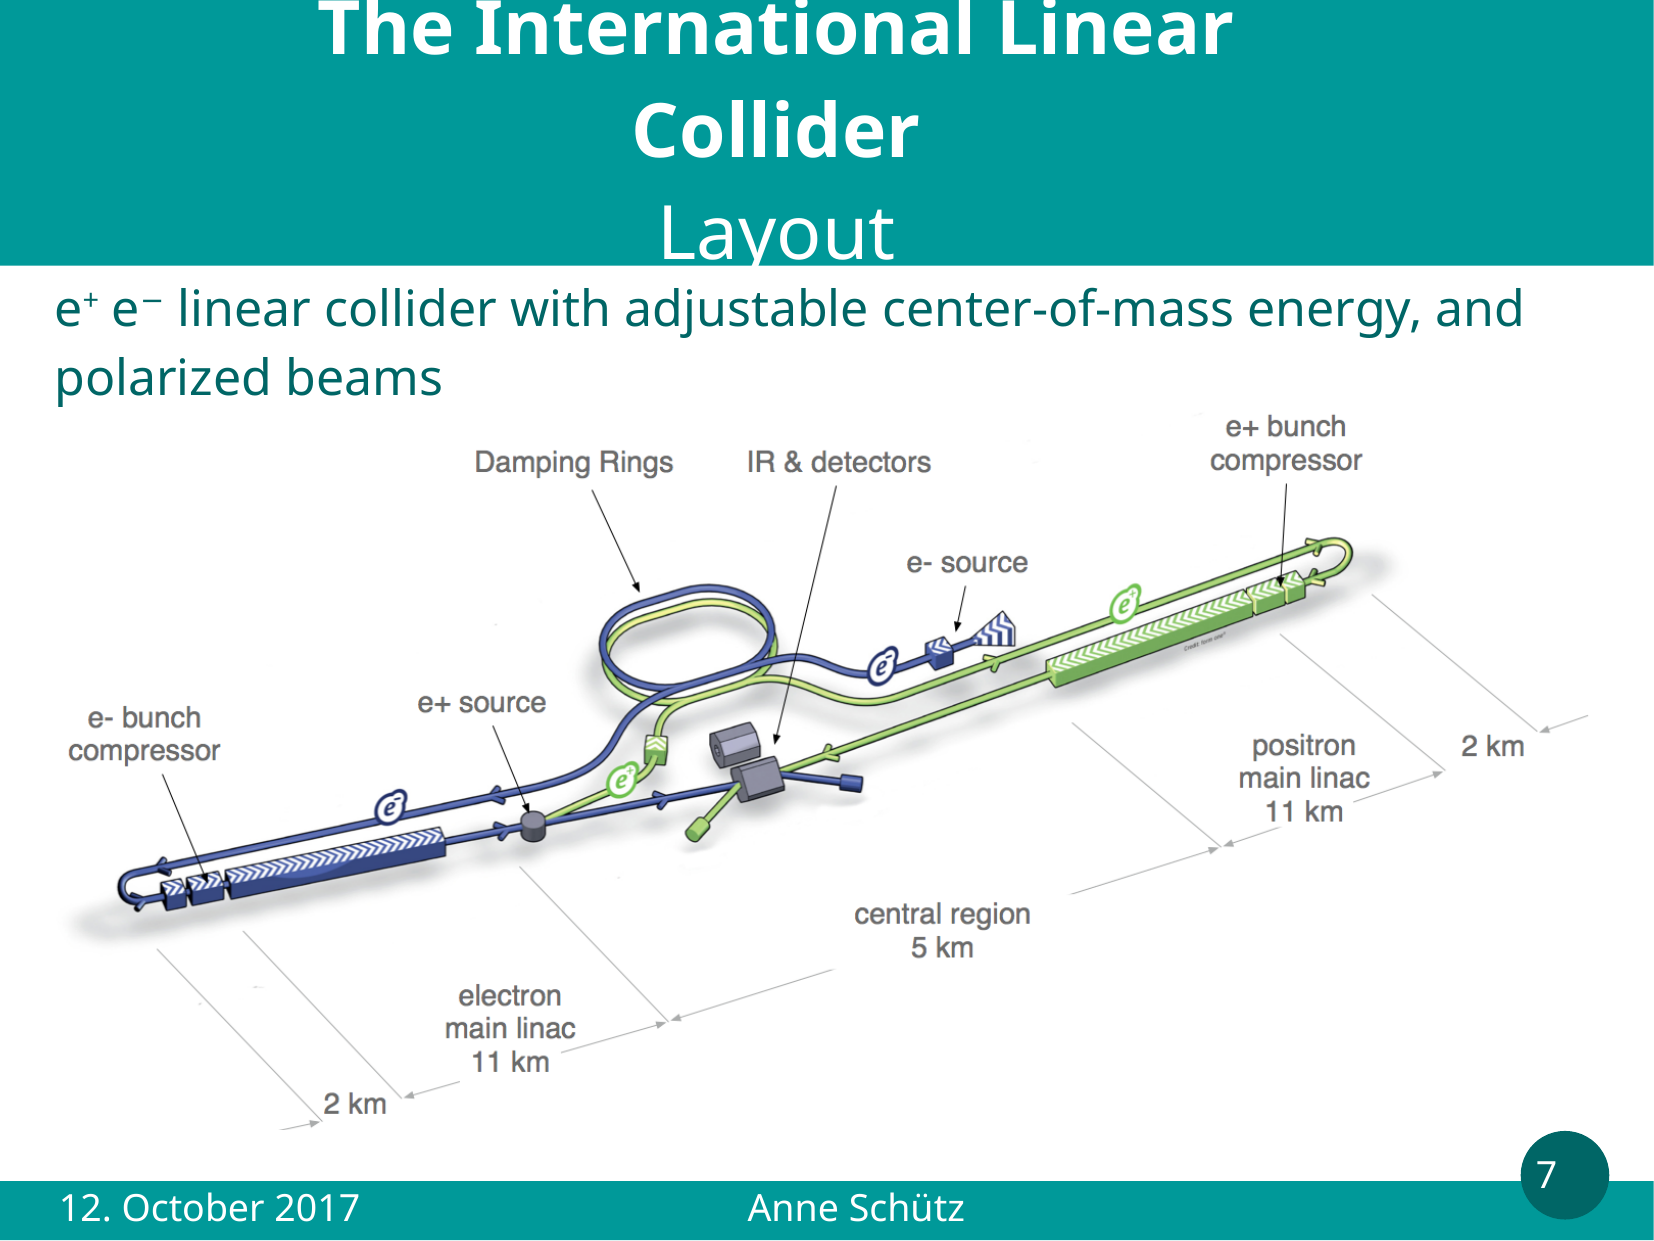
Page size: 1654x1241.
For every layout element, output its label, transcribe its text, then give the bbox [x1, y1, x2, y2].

subtitle e+ e− linear collider with adjustable center-of-mass energy, and polarized beams [54, 269, 1600, 414]
title The International Linear Collider Layout [317, 0, 1336, 291]
picture [56, 409, 1597, 1130]
